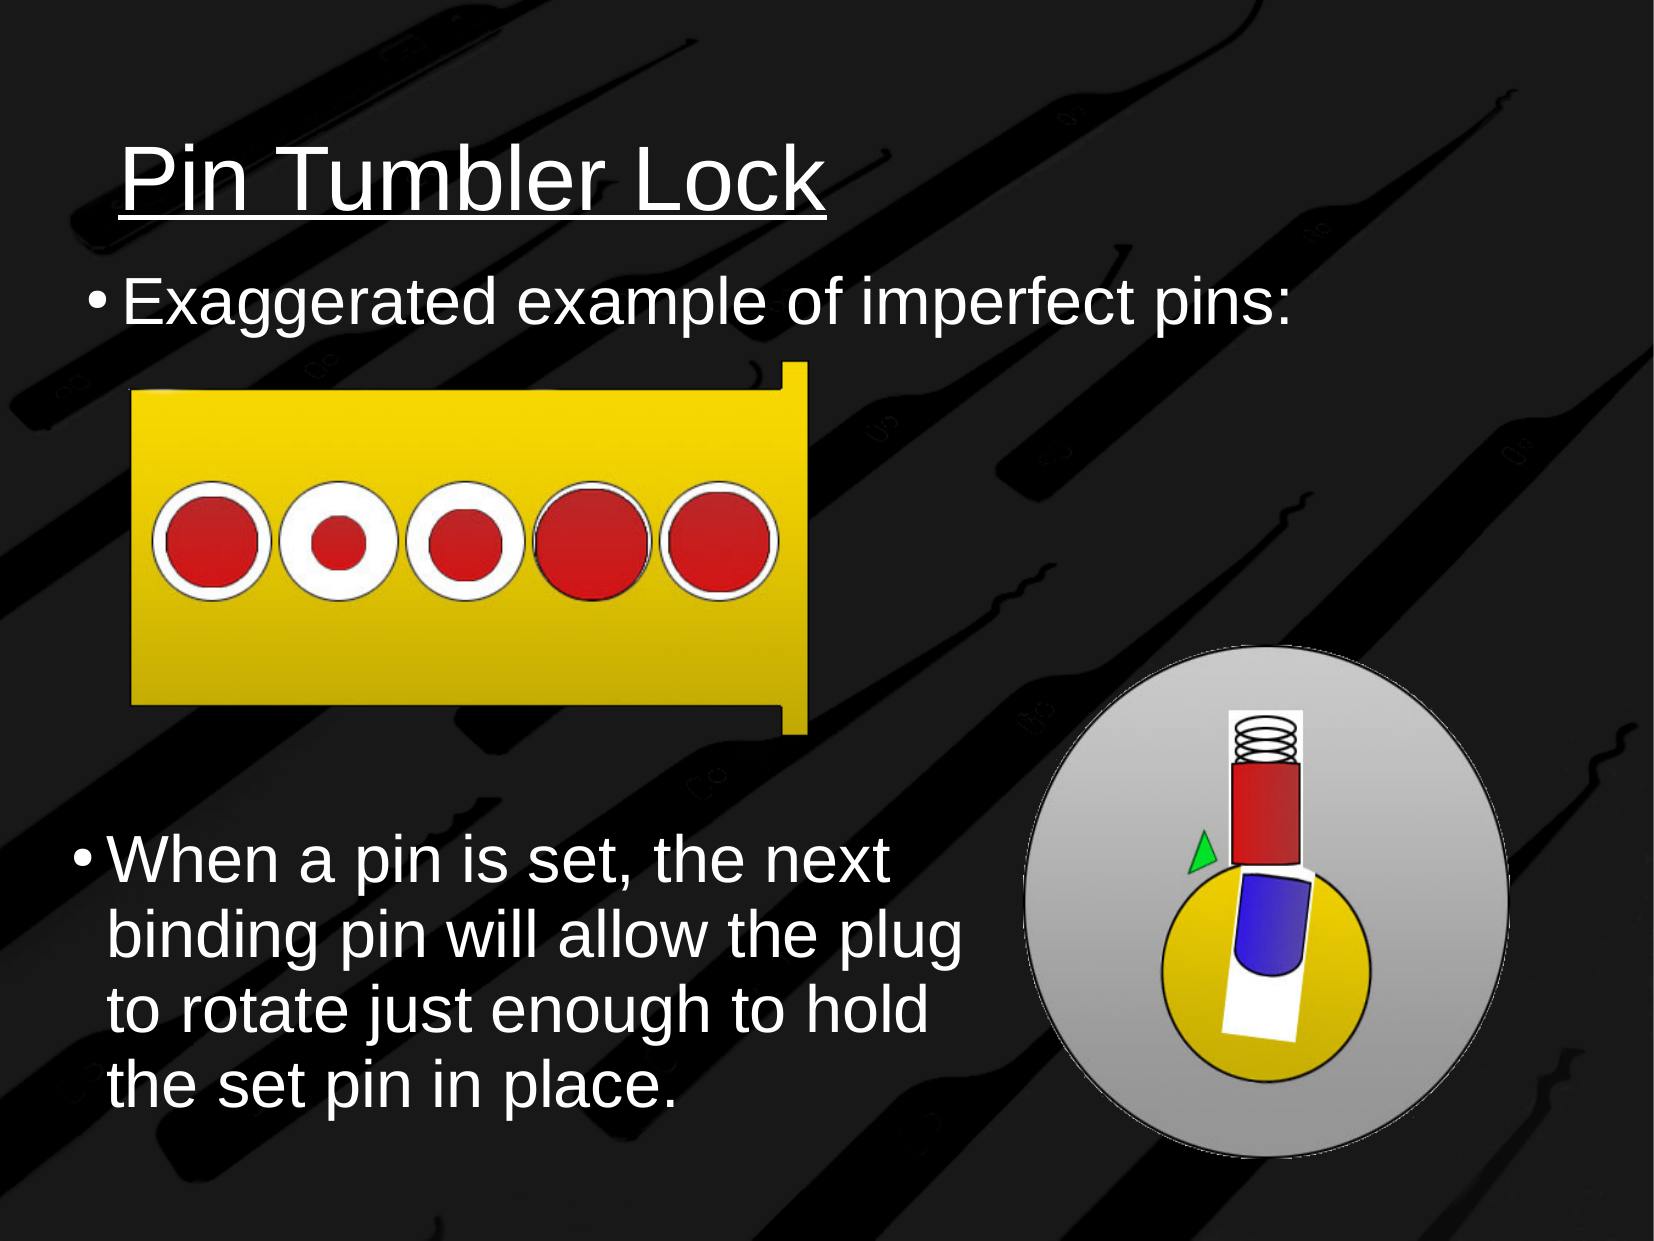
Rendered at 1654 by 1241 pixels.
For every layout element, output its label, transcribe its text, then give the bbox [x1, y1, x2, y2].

text_box Exaggerated example of imperfect pins: [70, 256, 1619, 1170]
title Pin Tumbler Lock [82, 49, 1571, 256]
text_box When a pin is set, the next binding pin will allow the plug to rotate just enough to hold the set pin in place. [56, 814, 981, 1170]
picture [0, 0, 1654, 1241]
